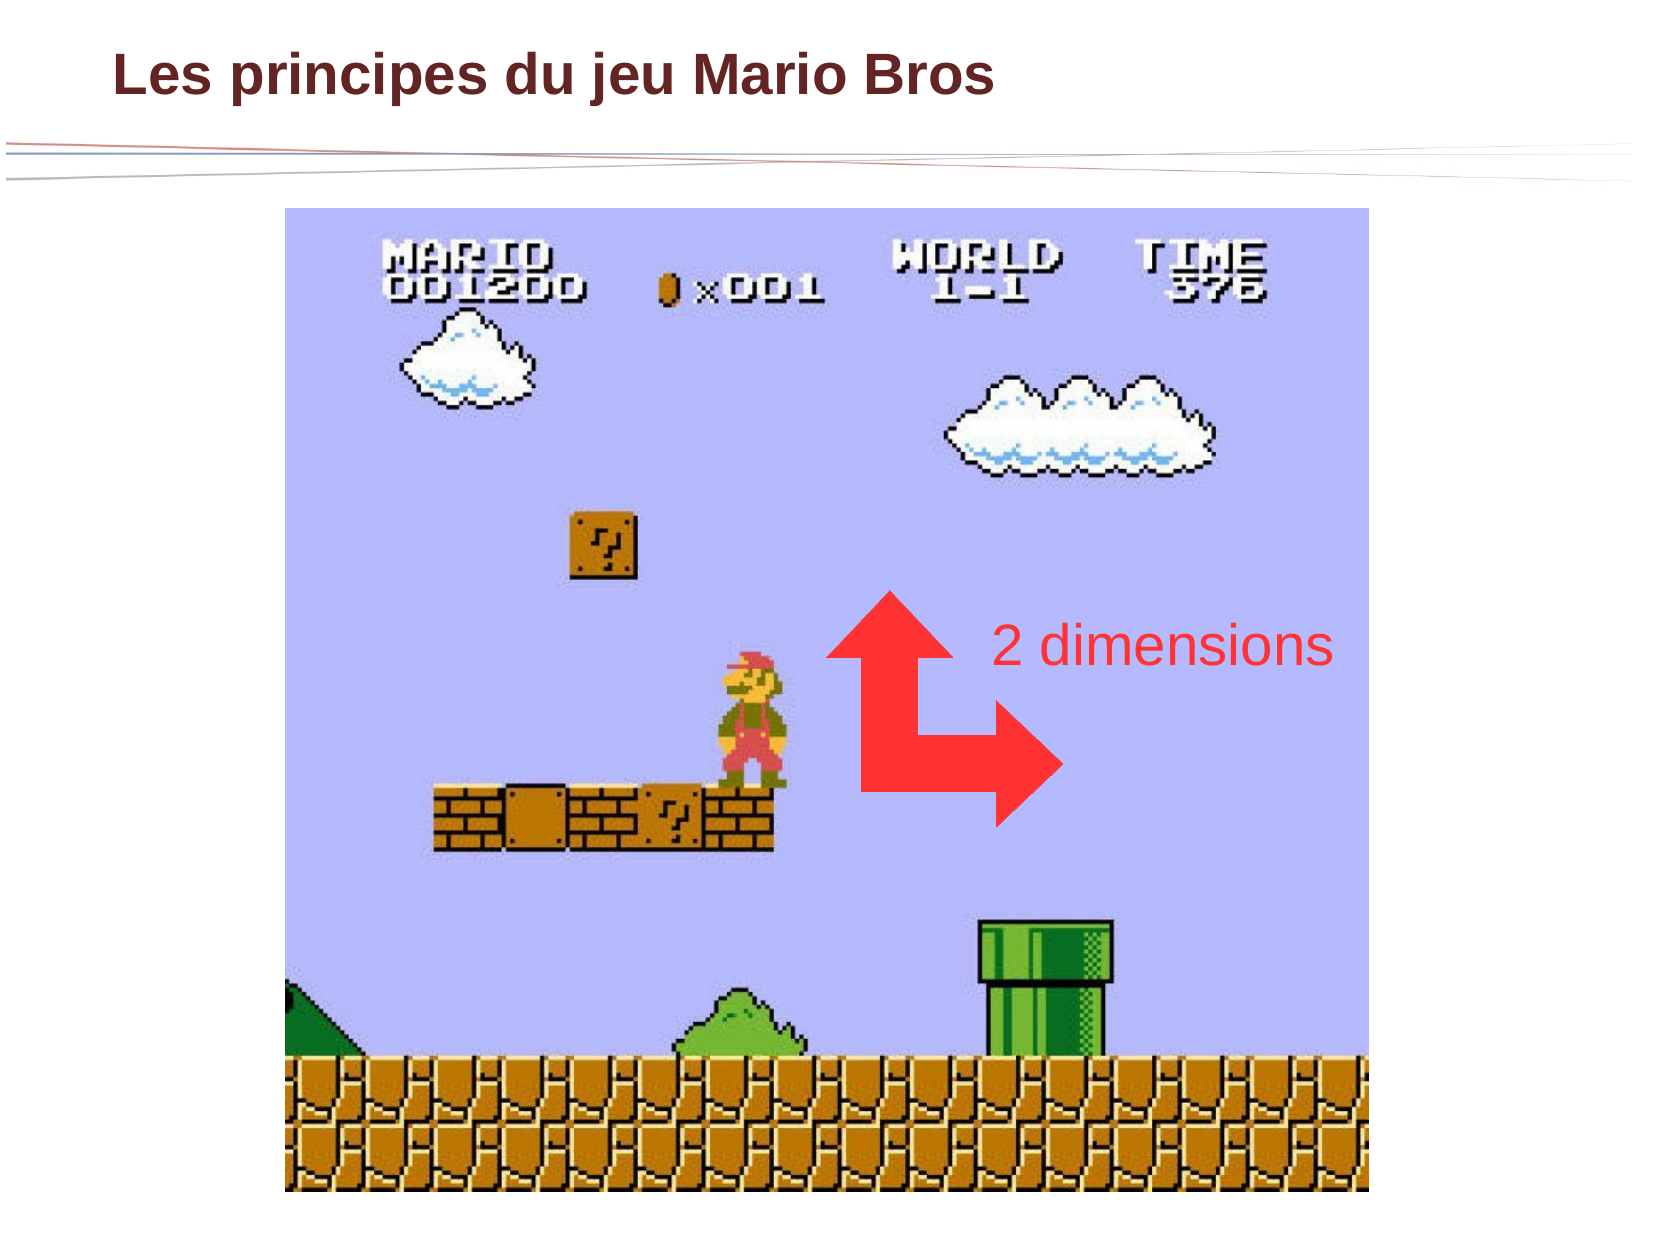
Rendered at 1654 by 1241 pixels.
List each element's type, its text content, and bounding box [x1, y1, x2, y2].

picture [6, 133, 1632, 1192]
title Les principes du jeu Mario Bros [0, 11, 1111, 130]
text_box 2 dimensions [968, 604, 1359, 686]
text_box [826, 590, 1063, 827]
